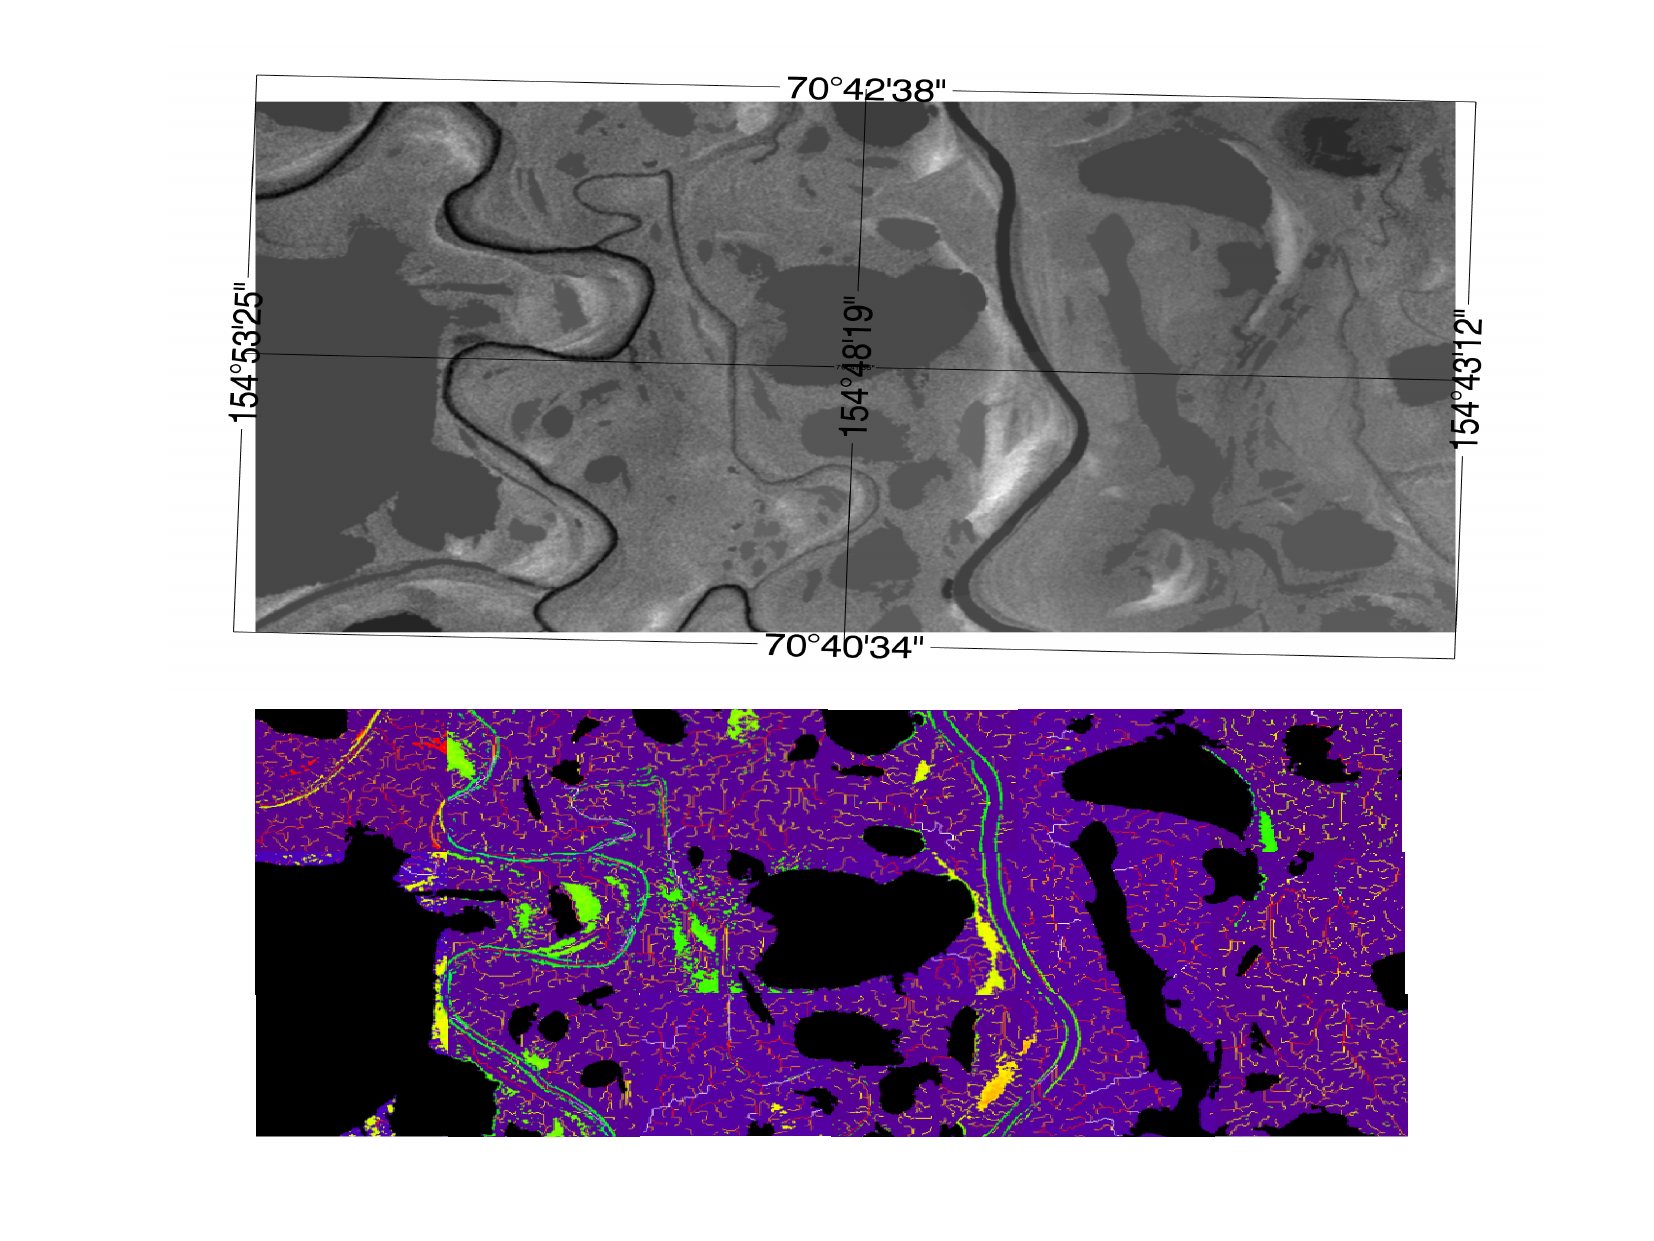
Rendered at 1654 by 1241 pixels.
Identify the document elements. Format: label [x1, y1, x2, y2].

picture [255, 709, 1408, 1137]
picture [164, 43, 1545, 691]
